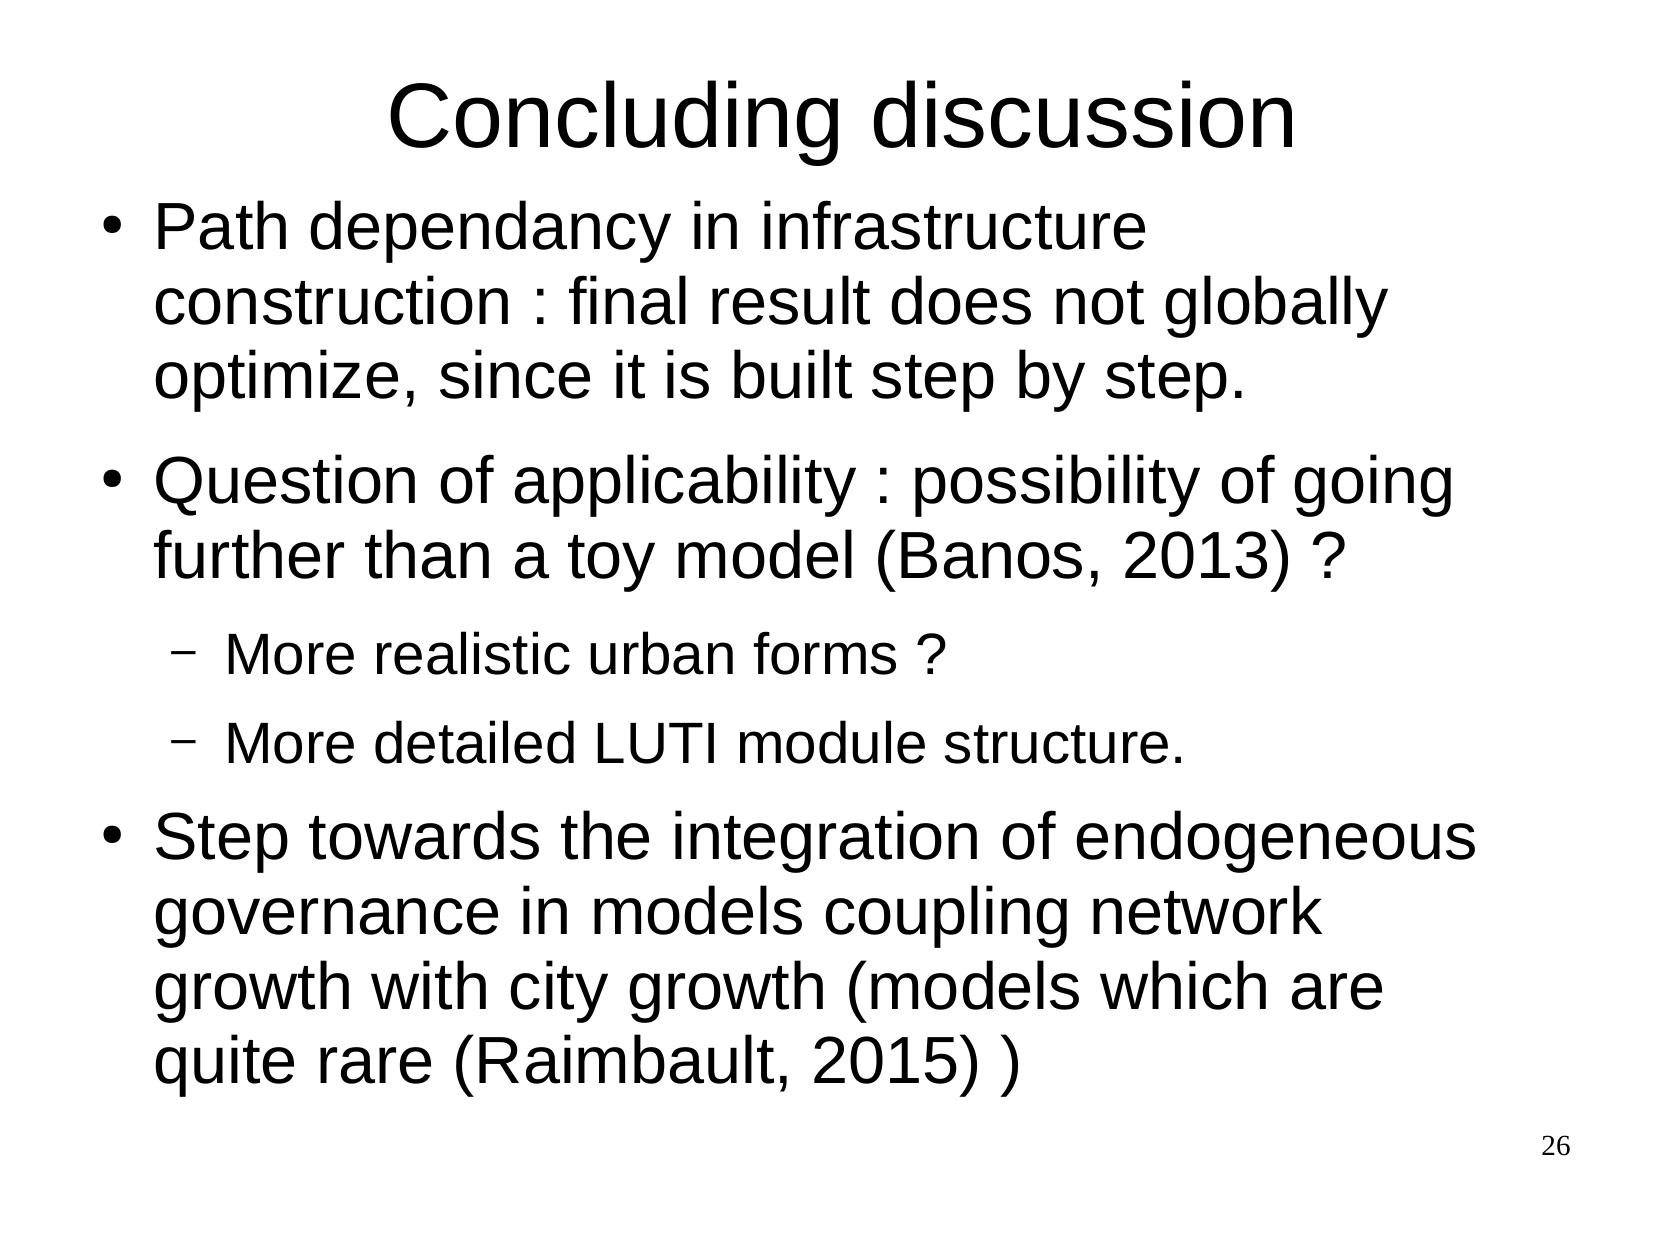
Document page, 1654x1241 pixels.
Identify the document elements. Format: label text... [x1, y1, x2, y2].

title Concluding discussion [82, 11, 1571, 219]
list Path dependancy in infrastructure construction : final result does not globally optimize, since it is built step by step. Question of applicability : possibility of going further than a toy model (Banos, 2013) ? More realistic urban forms ? More detailed LUTI module structure. Step towards the integration of endogeneous governance in models coupling network growth with city growth (models which are quite rare (Raimbault, 2015) ) [82, 188, 1538, 909]
